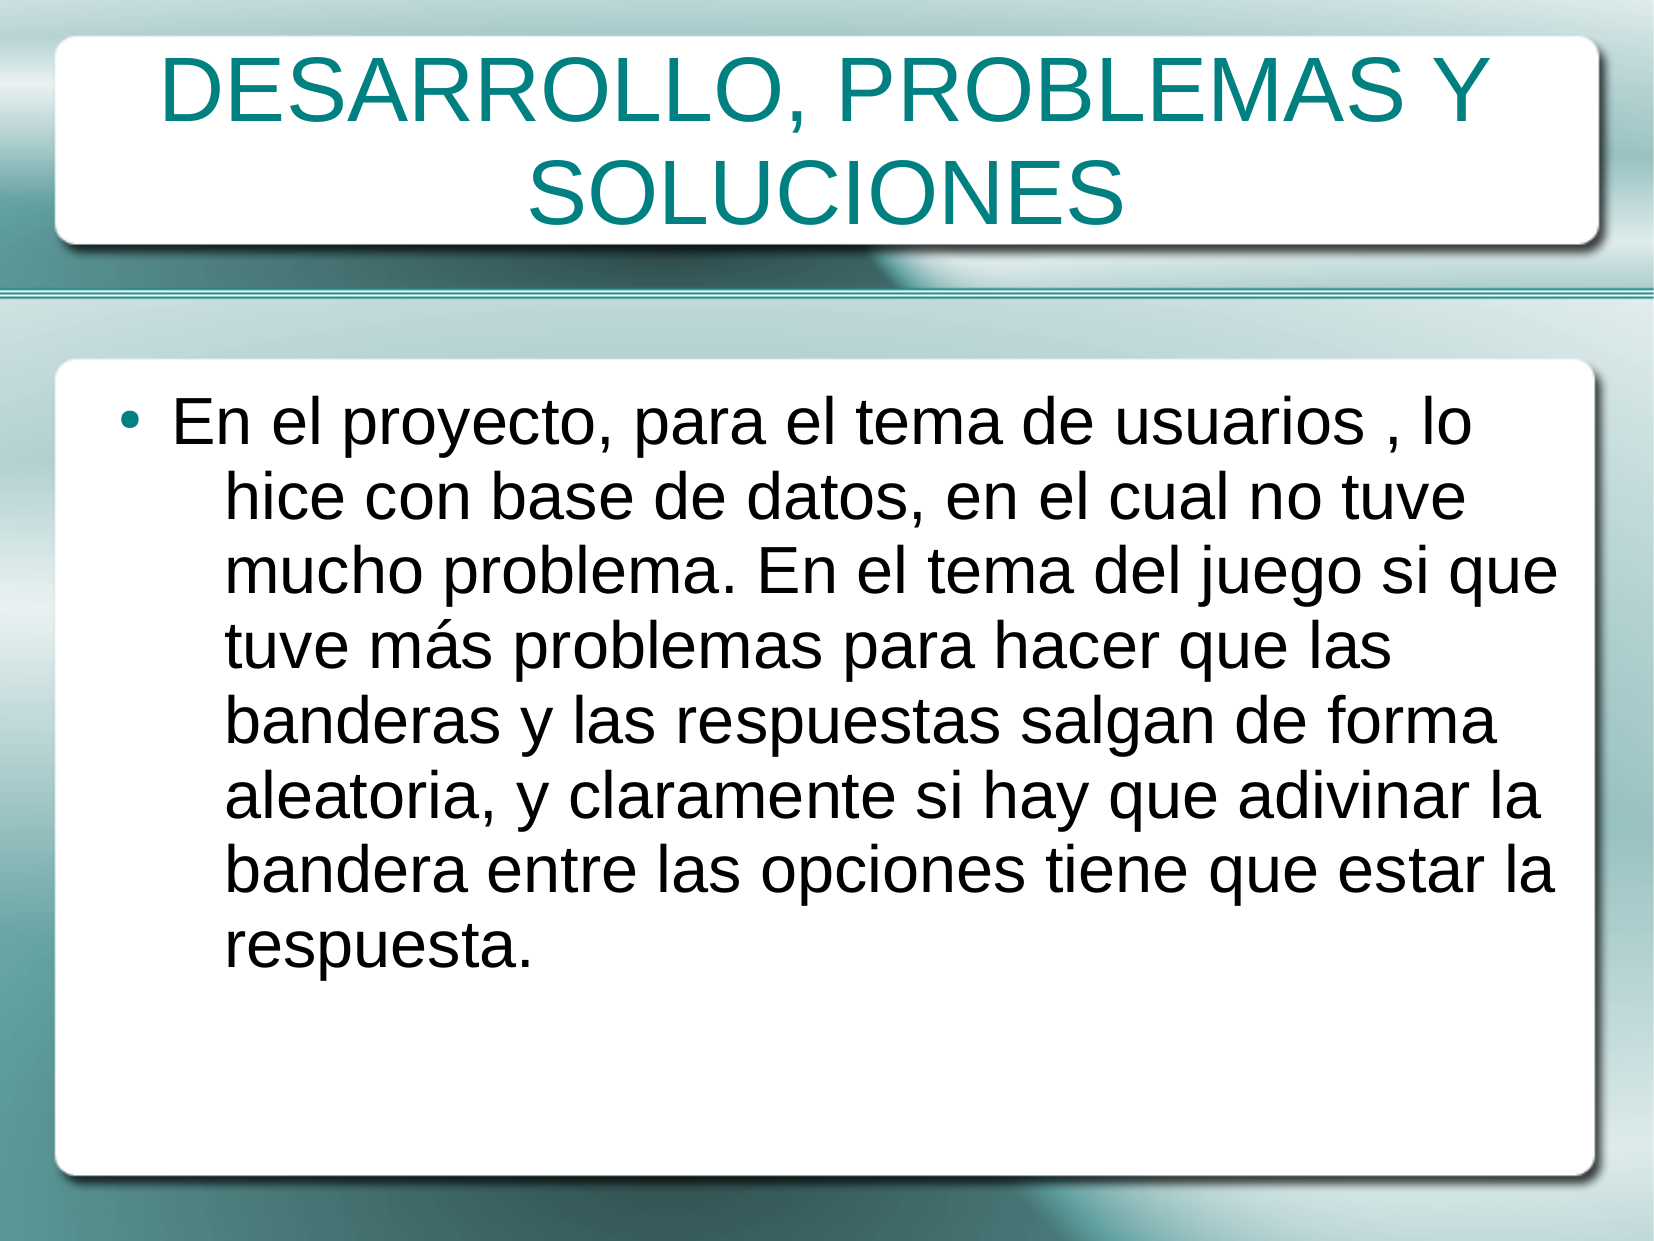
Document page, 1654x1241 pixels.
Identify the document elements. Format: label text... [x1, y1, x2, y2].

title DESARROLLO, PROBLEMAS Y SOLUCIONES [82, 37, 1571, 245]
list En el proyecto, para el tema de usuarios , lo hice con base de datos, en el cual no tuve mucho problema. En el tema del juego si que tuve más problemas para hacer que las banderas y las respuestas salgan de forma aleatoria, y claramente si hay que adivinar la bandera entre las opciones tiene que estar la respuesta. [82, 383, 1571, 1104]
picture [0, 0, 1654, 1241]
